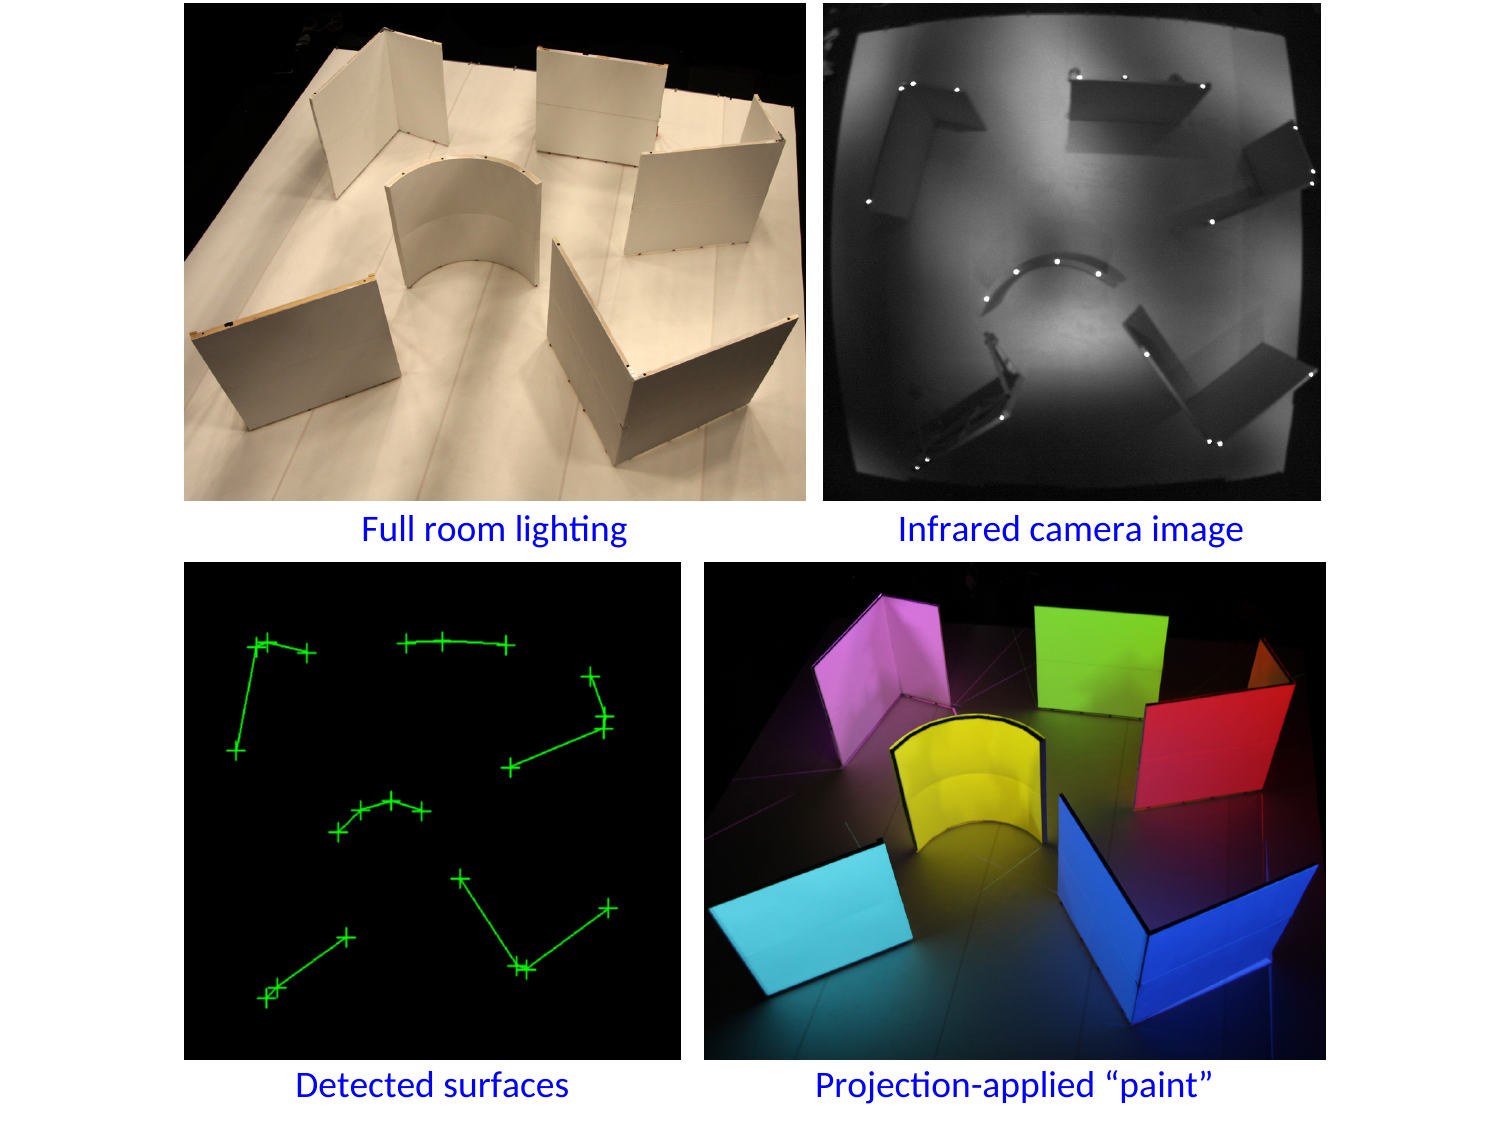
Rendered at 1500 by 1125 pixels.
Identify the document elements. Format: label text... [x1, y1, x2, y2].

text_box Projection-applied “paint” [704, 1052, 1326, 1113]
text_box Detected surfaces [184, 1052, 681, 1114]
text_box Infrared camera image [824, 496, 1318, 557]
picture [184, 562, 681, 1052]
text_box Full room lighting [184, 496, 806, 557]
picture [184, 3, 806, 496]
picture [823, 3, 1321, 501]
picture [704, 562, 1326, 1052]
